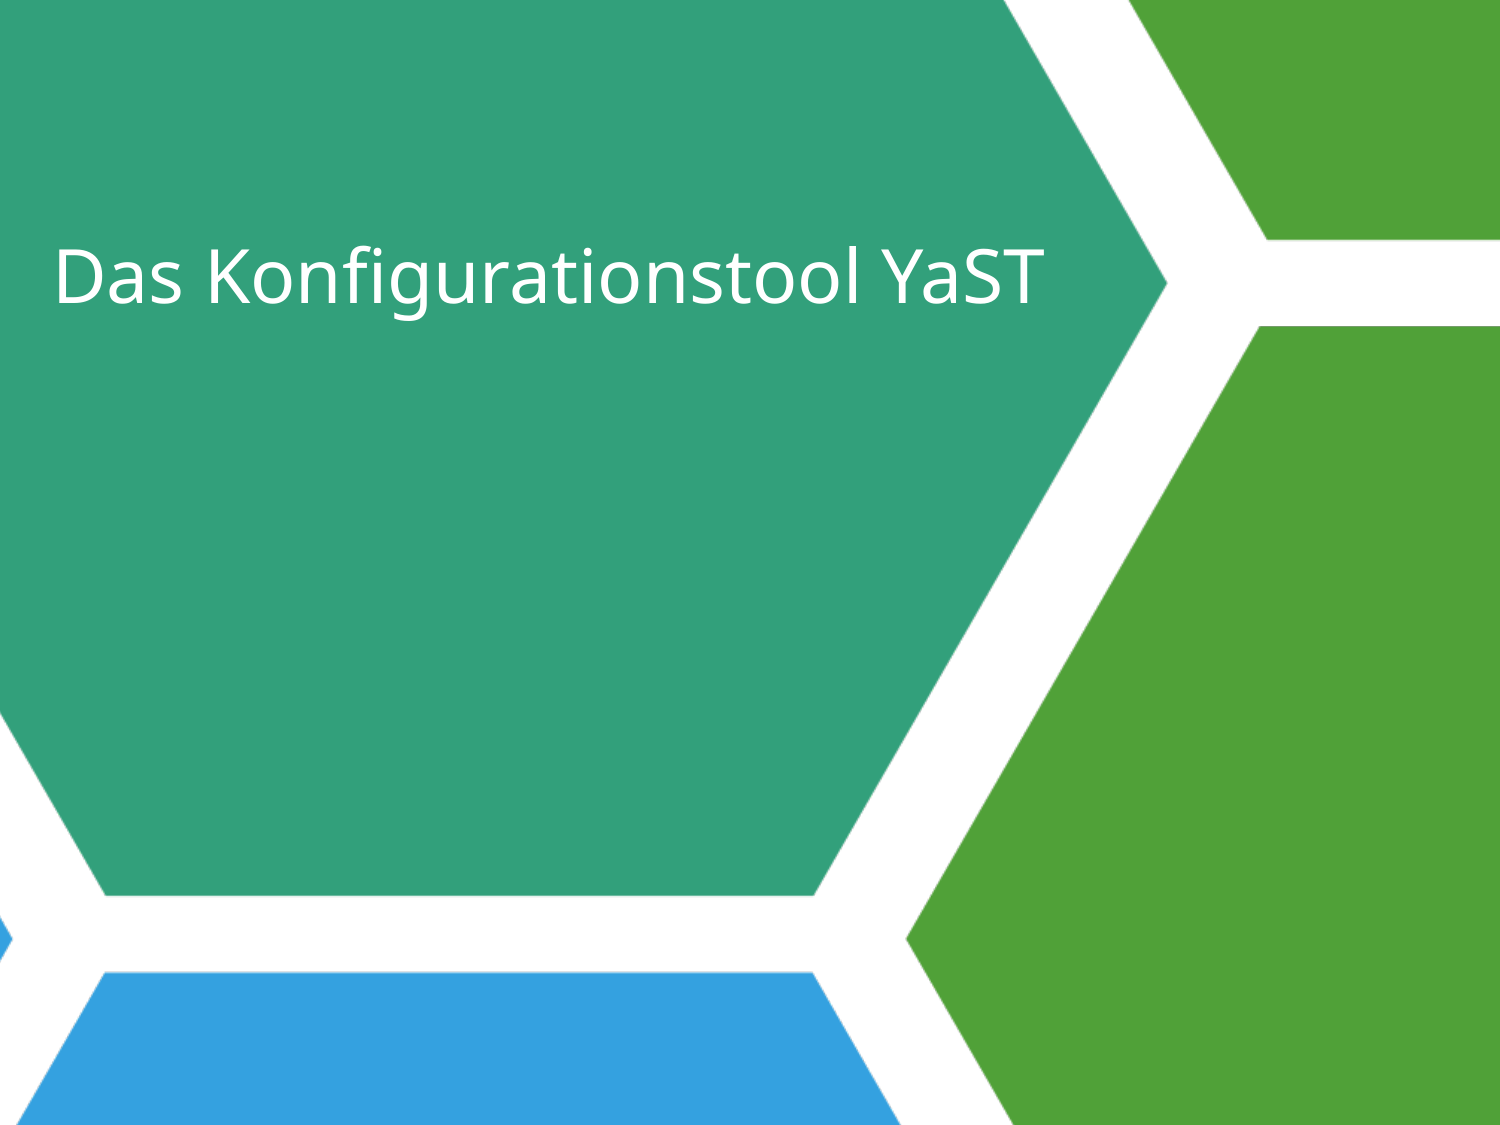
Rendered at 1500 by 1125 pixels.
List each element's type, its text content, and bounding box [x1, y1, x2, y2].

title Das Konfigurationstool YaST [52, 147, 1261, 401]
picture [0, 0, 1500, 1125]
